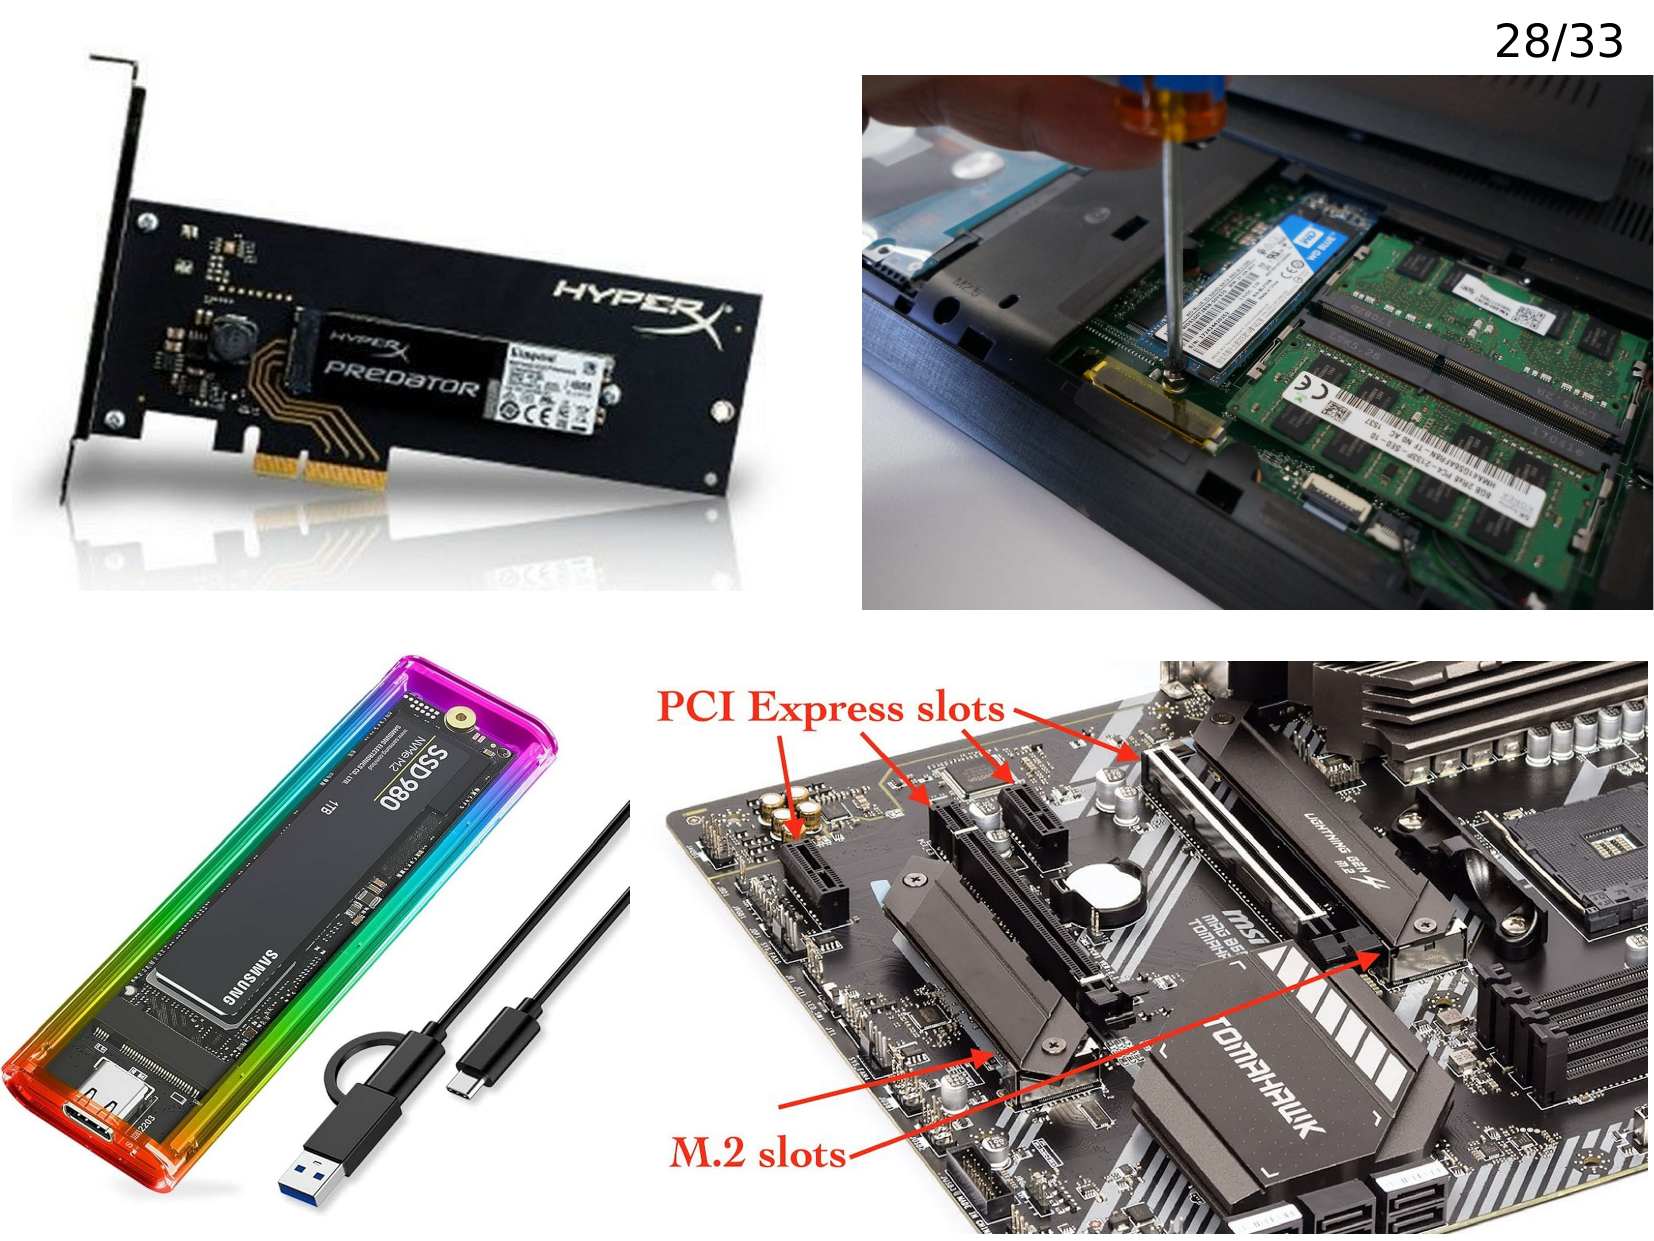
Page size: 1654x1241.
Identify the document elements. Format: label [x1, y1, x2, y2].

picture [11, 7, 804, 591]
picture [0, 653, 1648, 1234]
picture [862, 75, 1654, 610]
